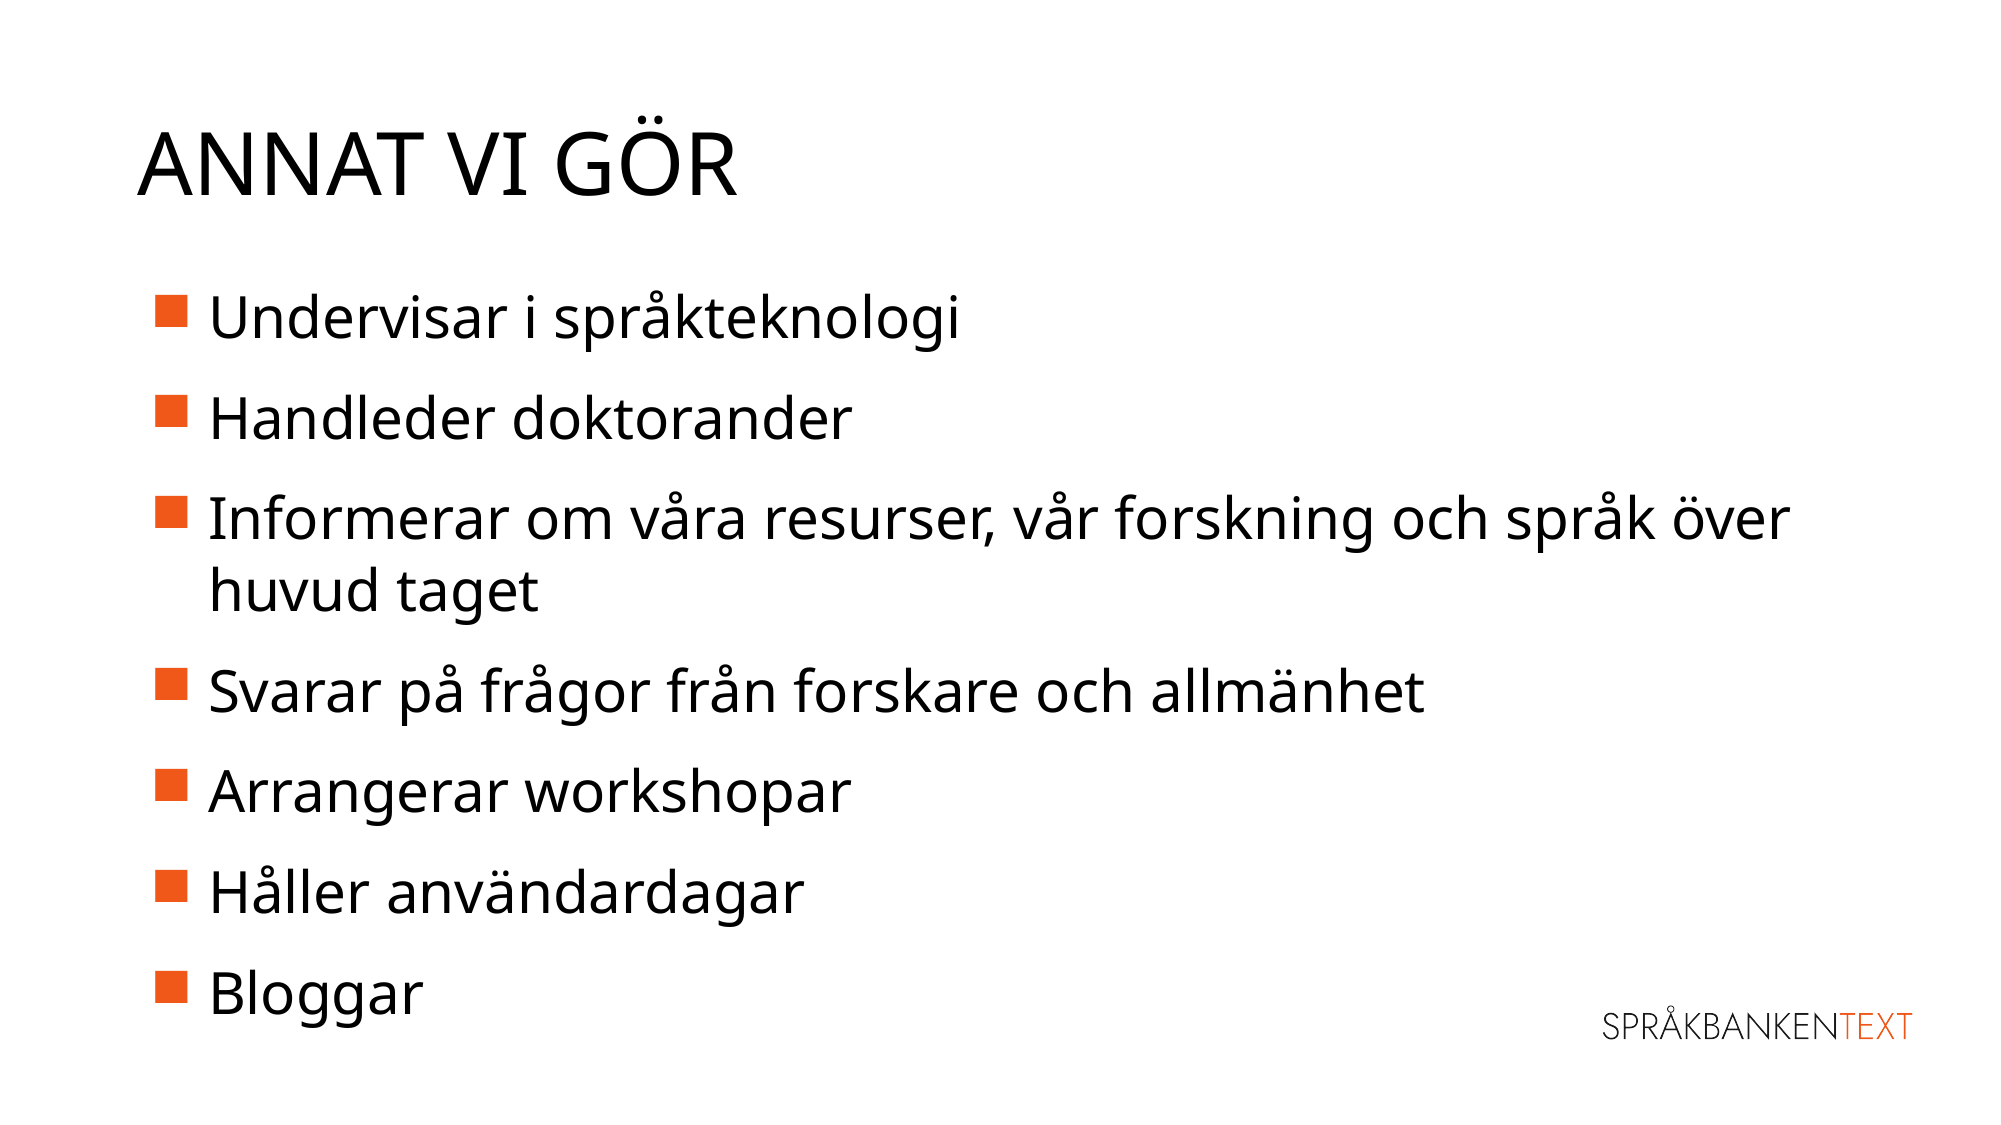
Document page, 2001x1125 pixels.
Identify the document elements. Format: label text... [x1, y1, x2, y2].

title Annat vi gör [137, 98, 1863, 225]
picture [1861, 998, 1959, 1125]
list Undervisar i språkteknologi Handleder doktorander Informerar om våra resurser, vår forskning och språk över huvud taget Svarar på frågor från forskare och allmänhet Arrangerar workshopar Håller användardagar Bloggar [137, 281, 1861, 1063]
